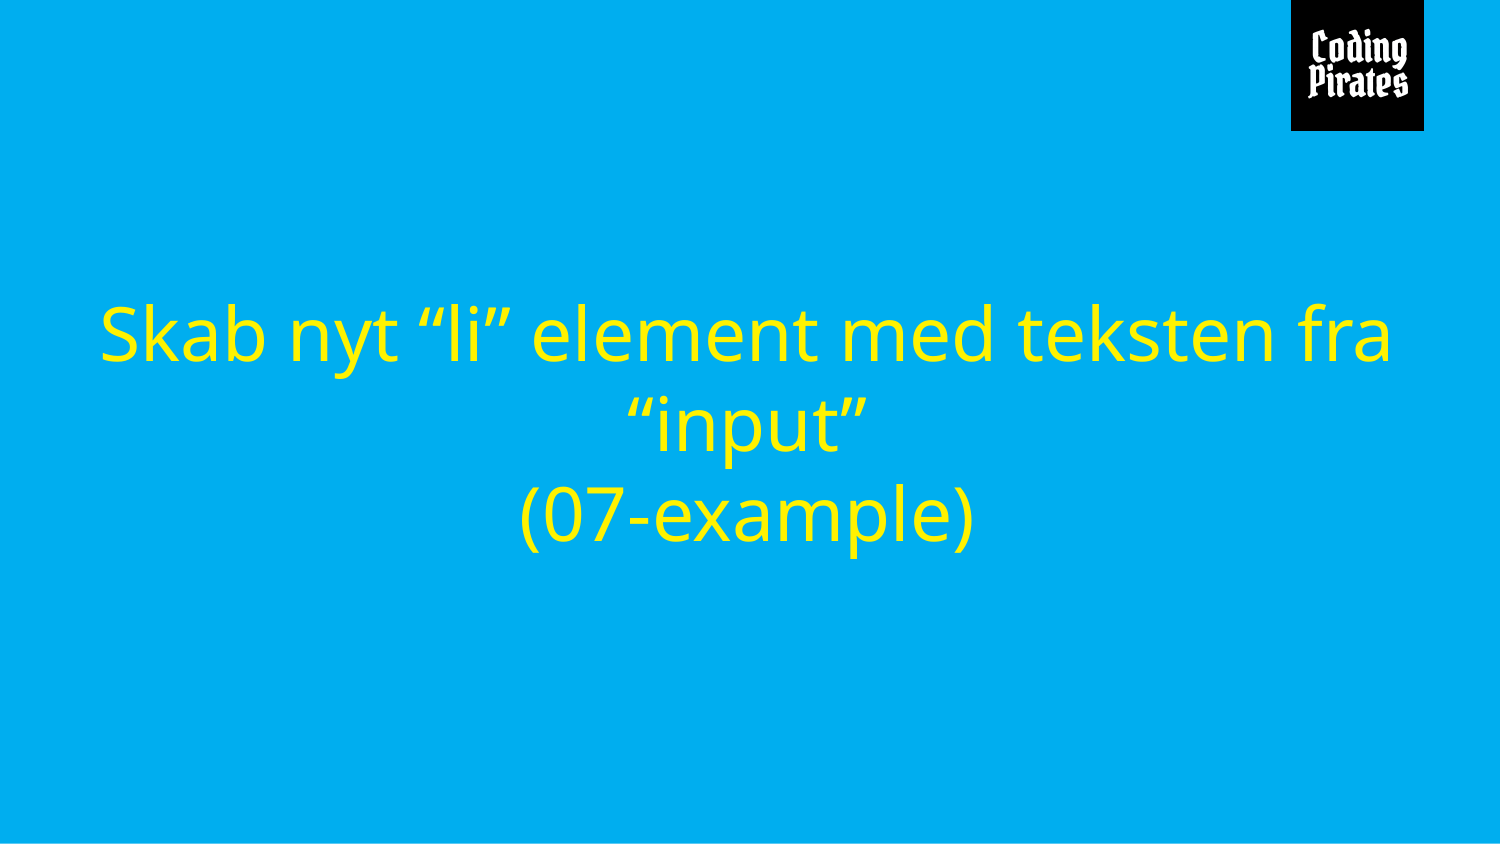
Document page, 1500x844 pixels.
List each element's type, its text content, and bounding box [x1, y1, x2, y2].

title Skab nyt “li” element med teksten fra “input” (07-example) [5, 352, 1490, 491]
picture [1292, 0, 1423, 130]
